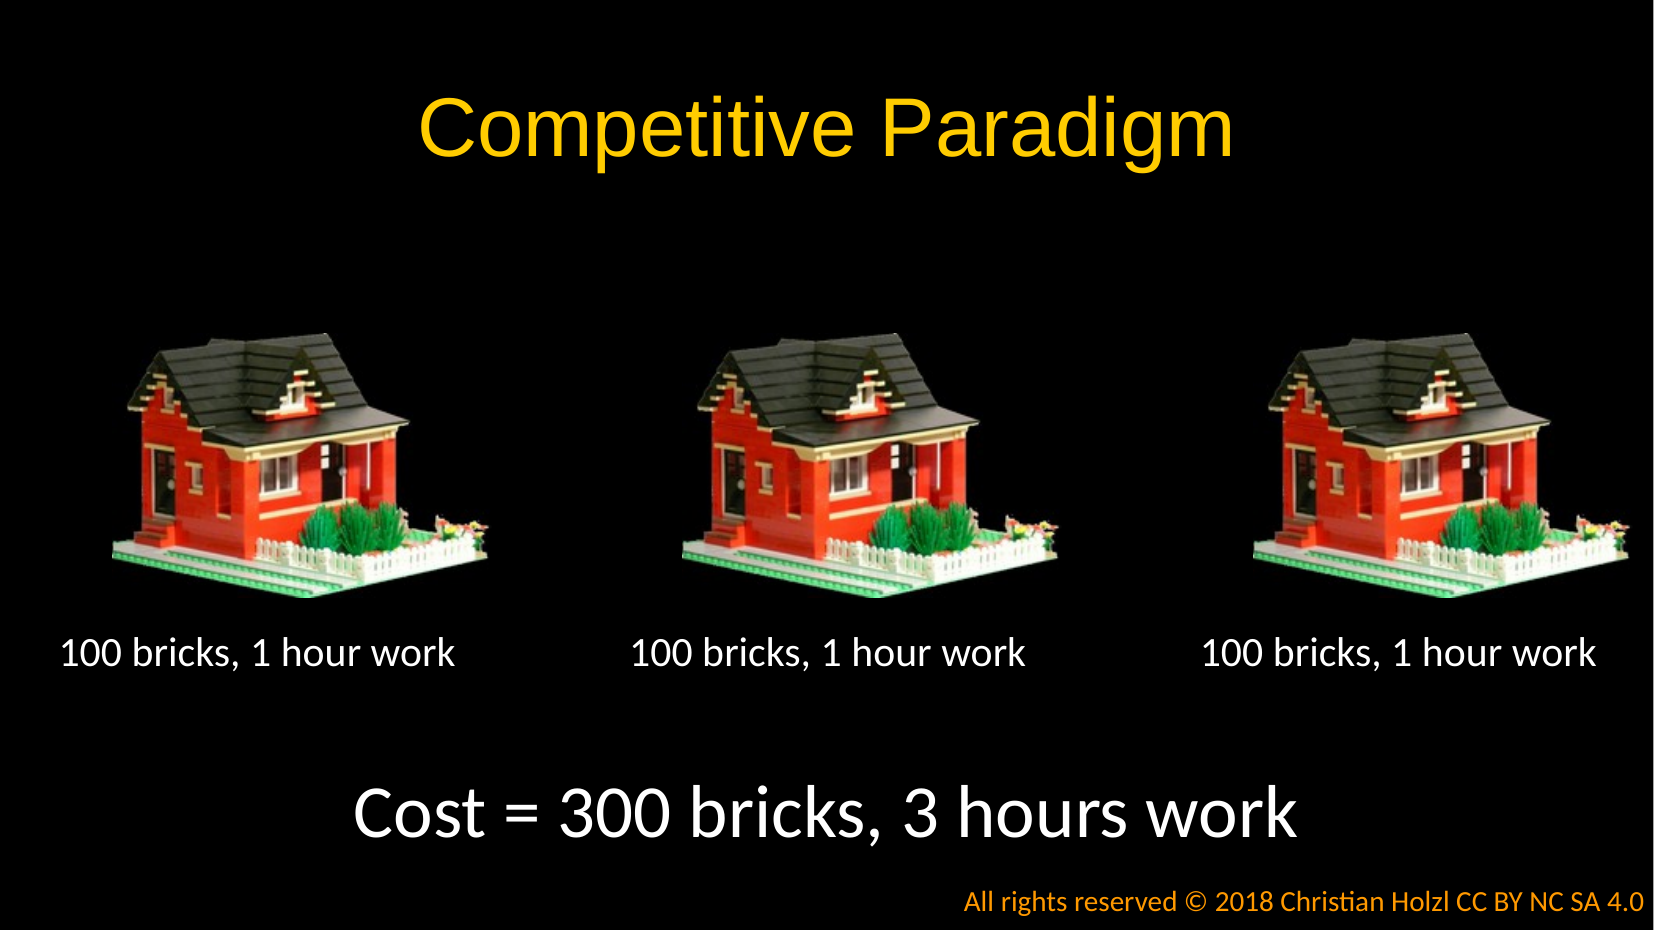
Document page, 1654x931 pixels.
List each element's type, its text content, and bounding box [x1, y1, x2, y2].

text_box 100 bricks, 1 hour work [43, 617, 472, 683]
text_box 100 bricks, 1 hour work [614, 617, 1042, 683]
picture [112, 333, 511, 598]
picture [1253, 333, 1652, 598]
title Competitive Paradigm [82, 41, 1571, 214]
text_box Cost = 300 bricks, 3 hours work [339, 755, 1315, 860]
text_box 100 bricks, 1 hour work [1185, 617, 1613, 683]
picture [682, 333, 1081, 598]
